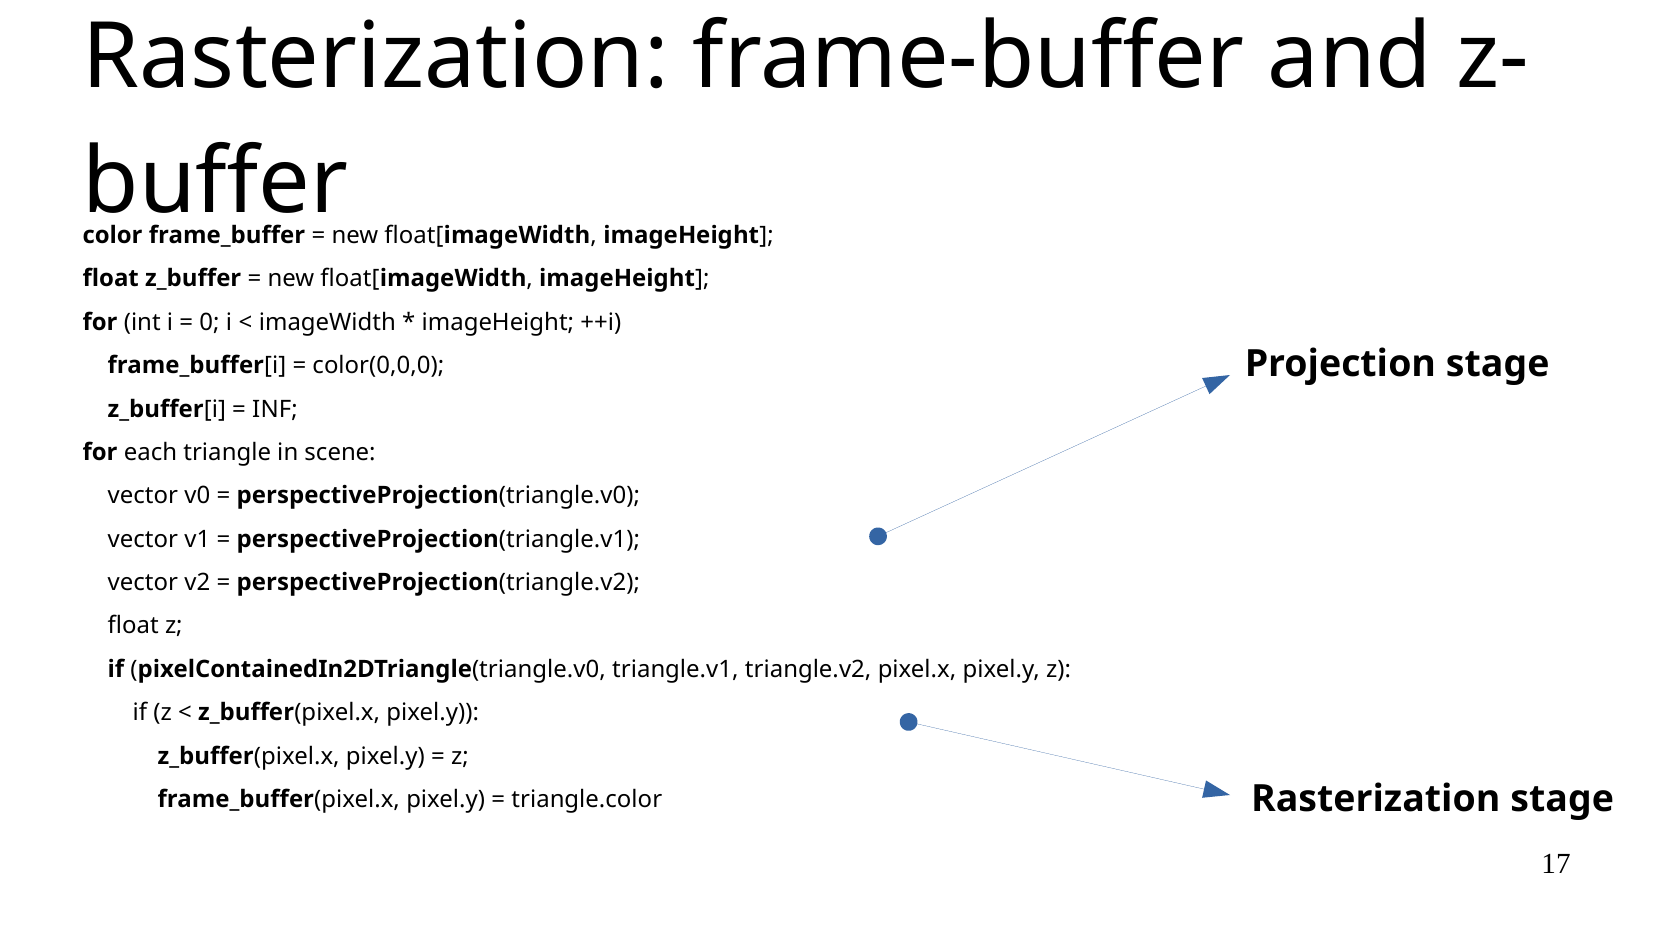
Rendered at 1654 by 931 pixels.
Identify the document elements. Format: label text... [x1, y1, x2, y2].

title Rasterization: frame-buffer and z-buffer [82, 37, 1571, 193]
list color frame_buffer = new float[imageWidth, imageHeight]; float z_buffer = new float[imageWidth, imageHeight]; for (int i = 0; i < imageWidth * imageHeight; ++i) frame_buffer[i] = color(0,0,0); z_buffer[i] = INF; for each triangle in scene: vector v0 = perspectiveProjection(triangle.v0); vector v1 = perspectiveProjection(triangle.v1); vector v2 = perspectiveProjection(triangle.v2); float z; if (pixelContainedIn2DTriangle(triangle.v0, triangle.v1, triangle.v2, pixel.x, pixel.y, z): if (z < z_buffer(pixel.x, pixel.y)): z_buffer(pixel.x, pixel.y) = z; frame_buffer(pixel.x, pixel.y) = triangle.color [82, 217, 1571, 826]
text_box Projection stage [1230, 328, 1479, 391]
text_box Rasterization stage [1236, 763, 1527, 826]
